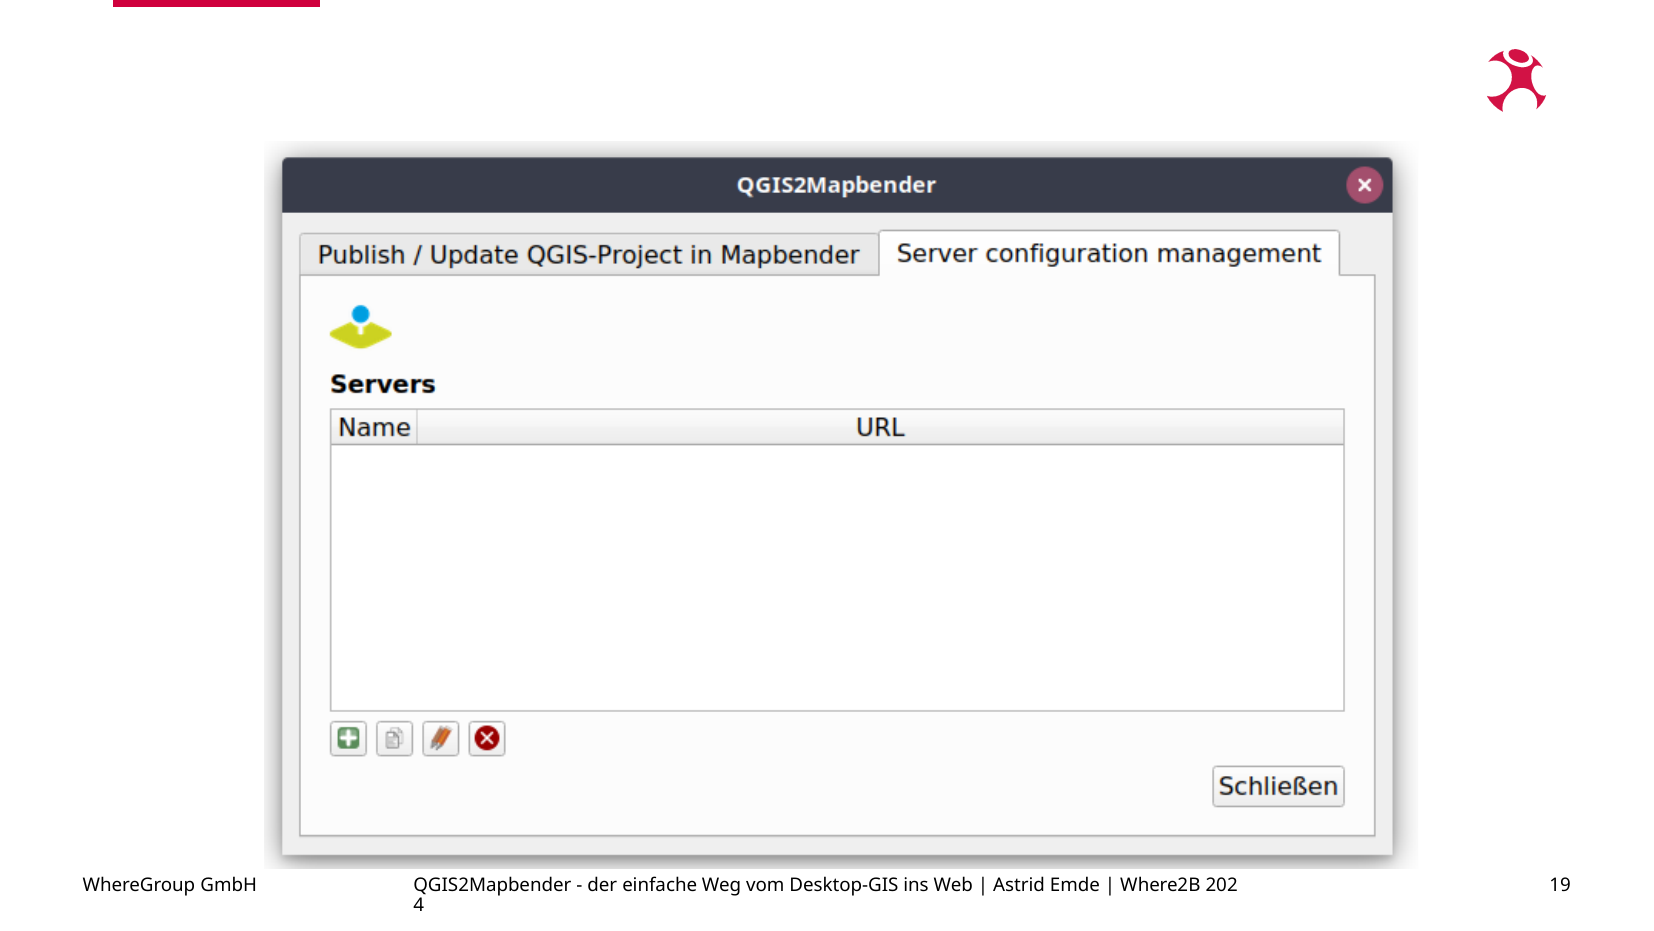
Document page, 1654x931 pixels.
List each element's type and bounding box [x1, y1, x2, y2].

picture [1483, 49, 1554, 118]
picture [264, 141, 1419, 869]
